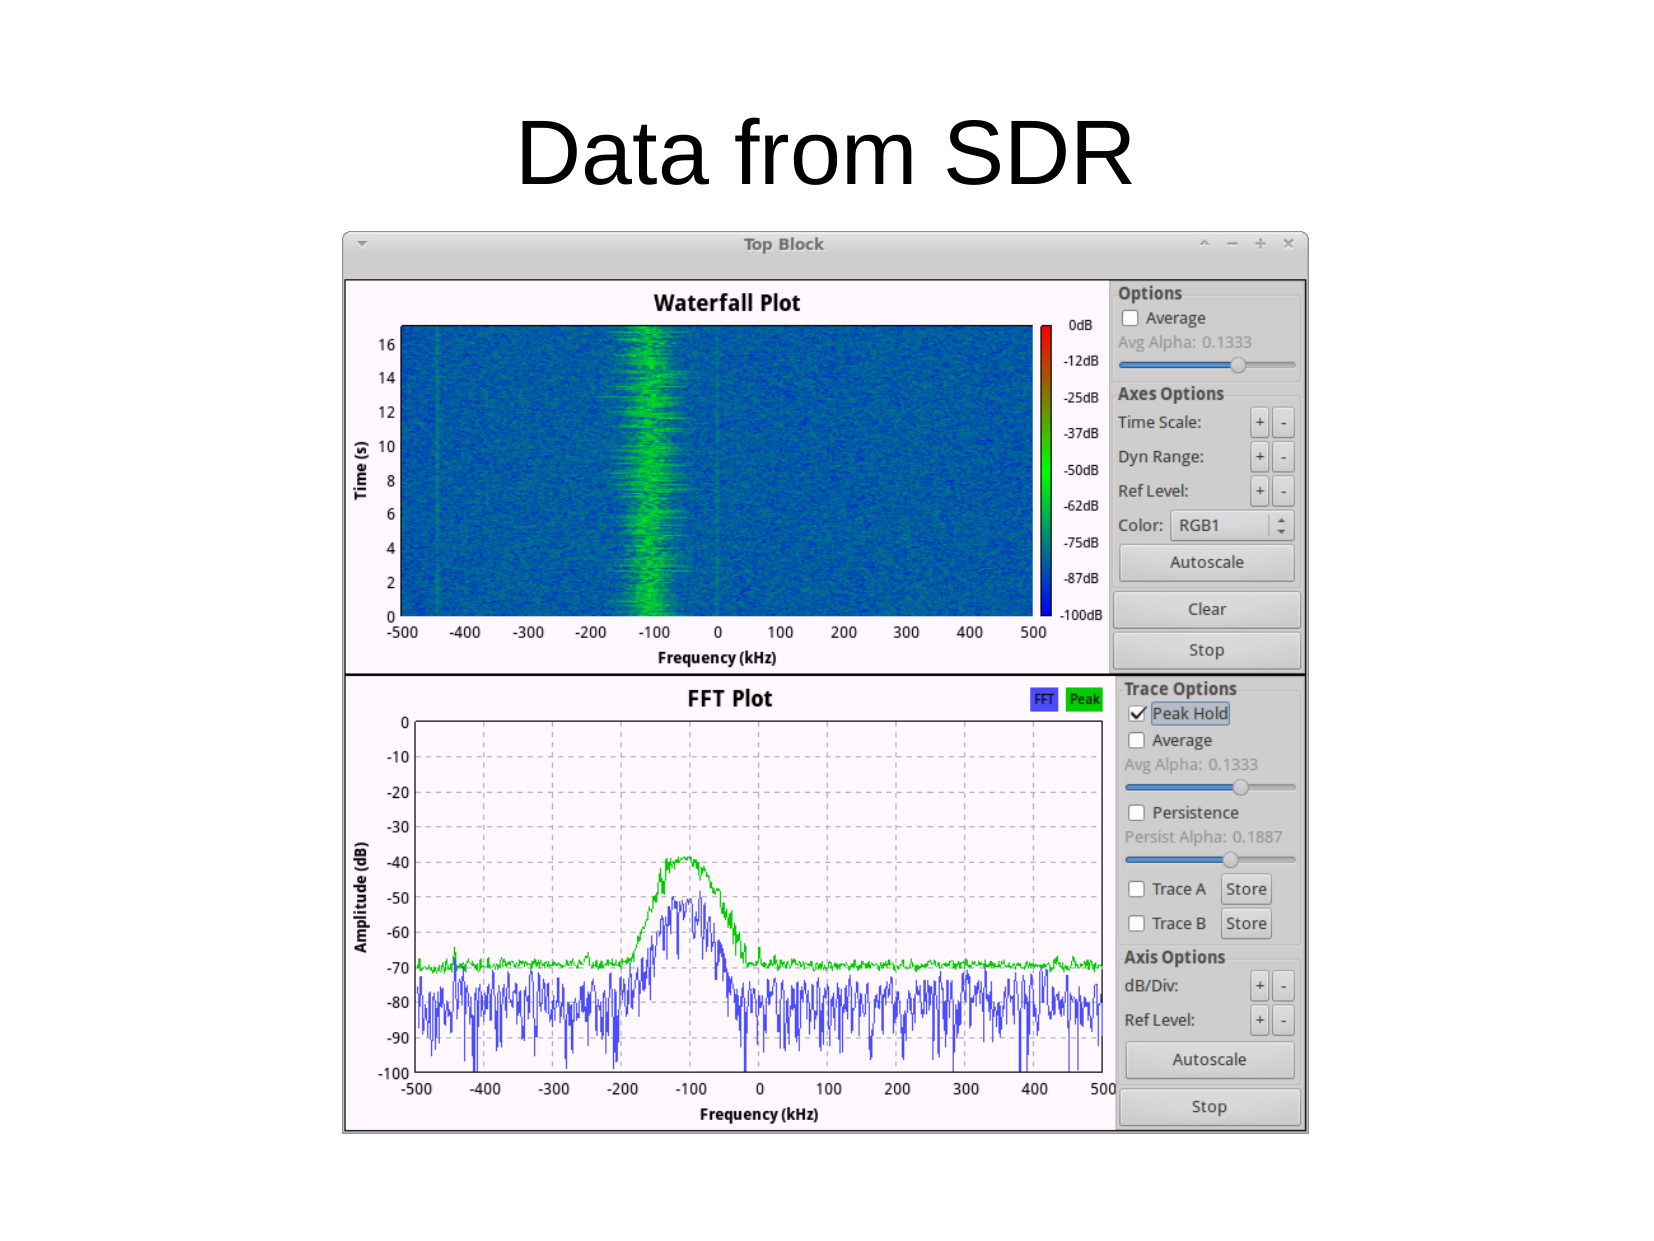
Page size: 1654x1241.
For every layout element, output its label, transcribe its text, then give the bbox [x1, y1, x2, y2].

picture [342, 231, 1309, 1134]
title Data from SDR [82, 49, 1571, 257]
